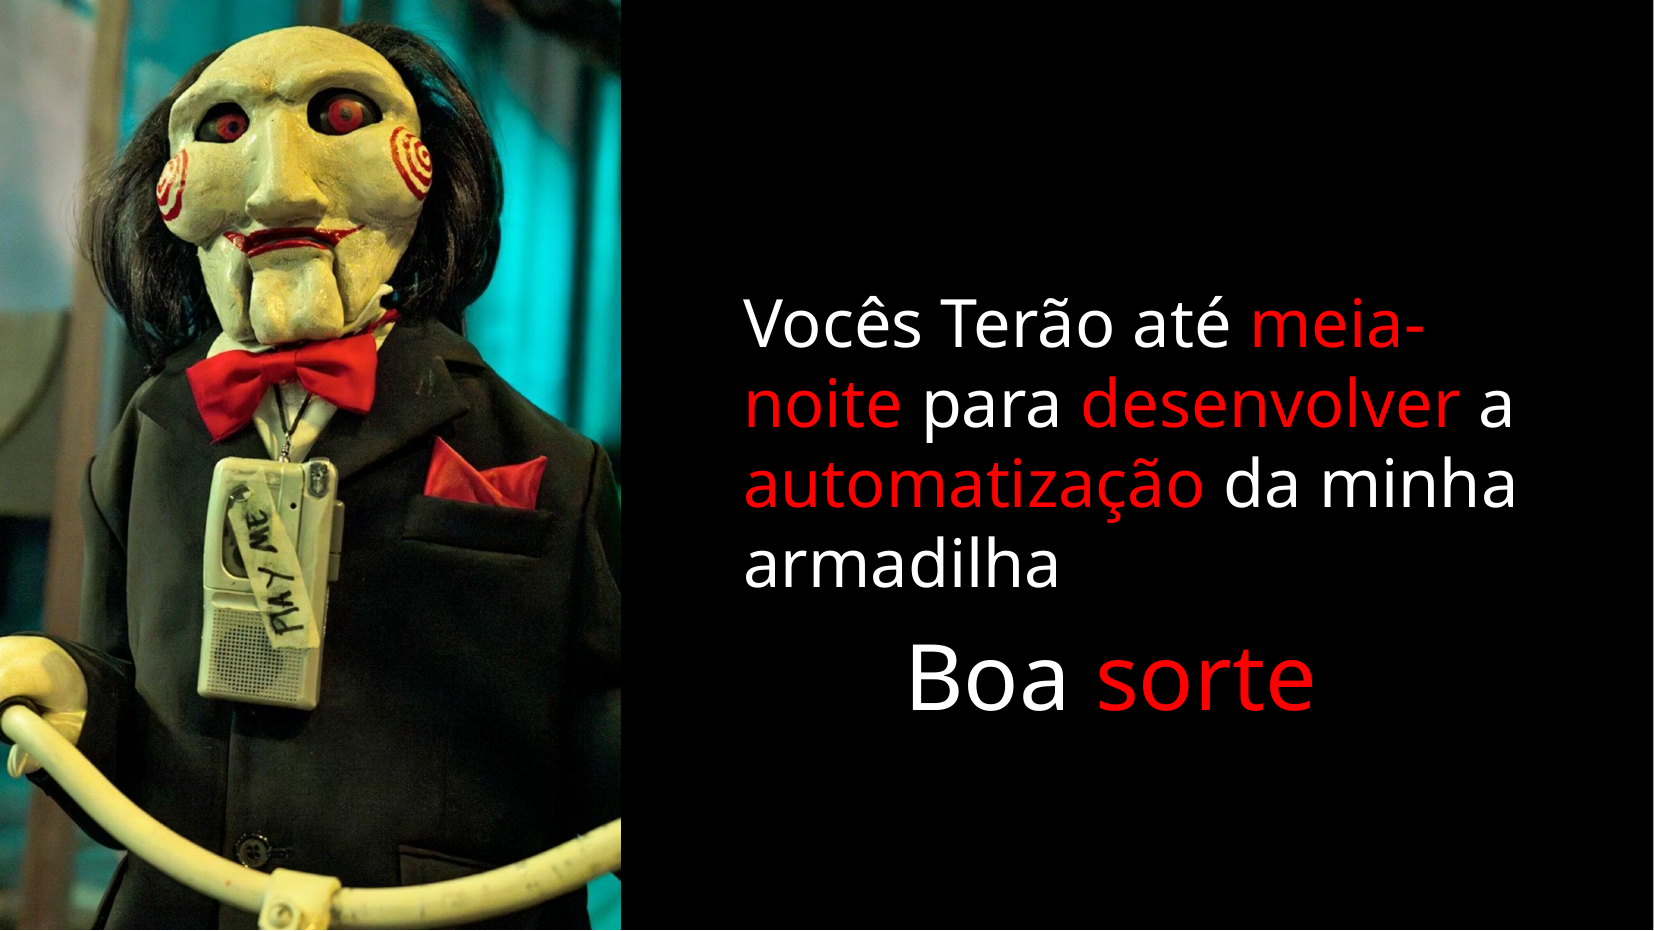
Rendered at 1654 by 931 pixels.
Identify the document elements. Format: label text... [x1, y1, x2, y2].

picture [0, 0, 621, 931]
title Boa sorte [621, 603, 1654, 759]
text_box Vocês Terão até meia-noite para desenvolver a automatização da minha armadilha [728, 273, 1595, 657]
